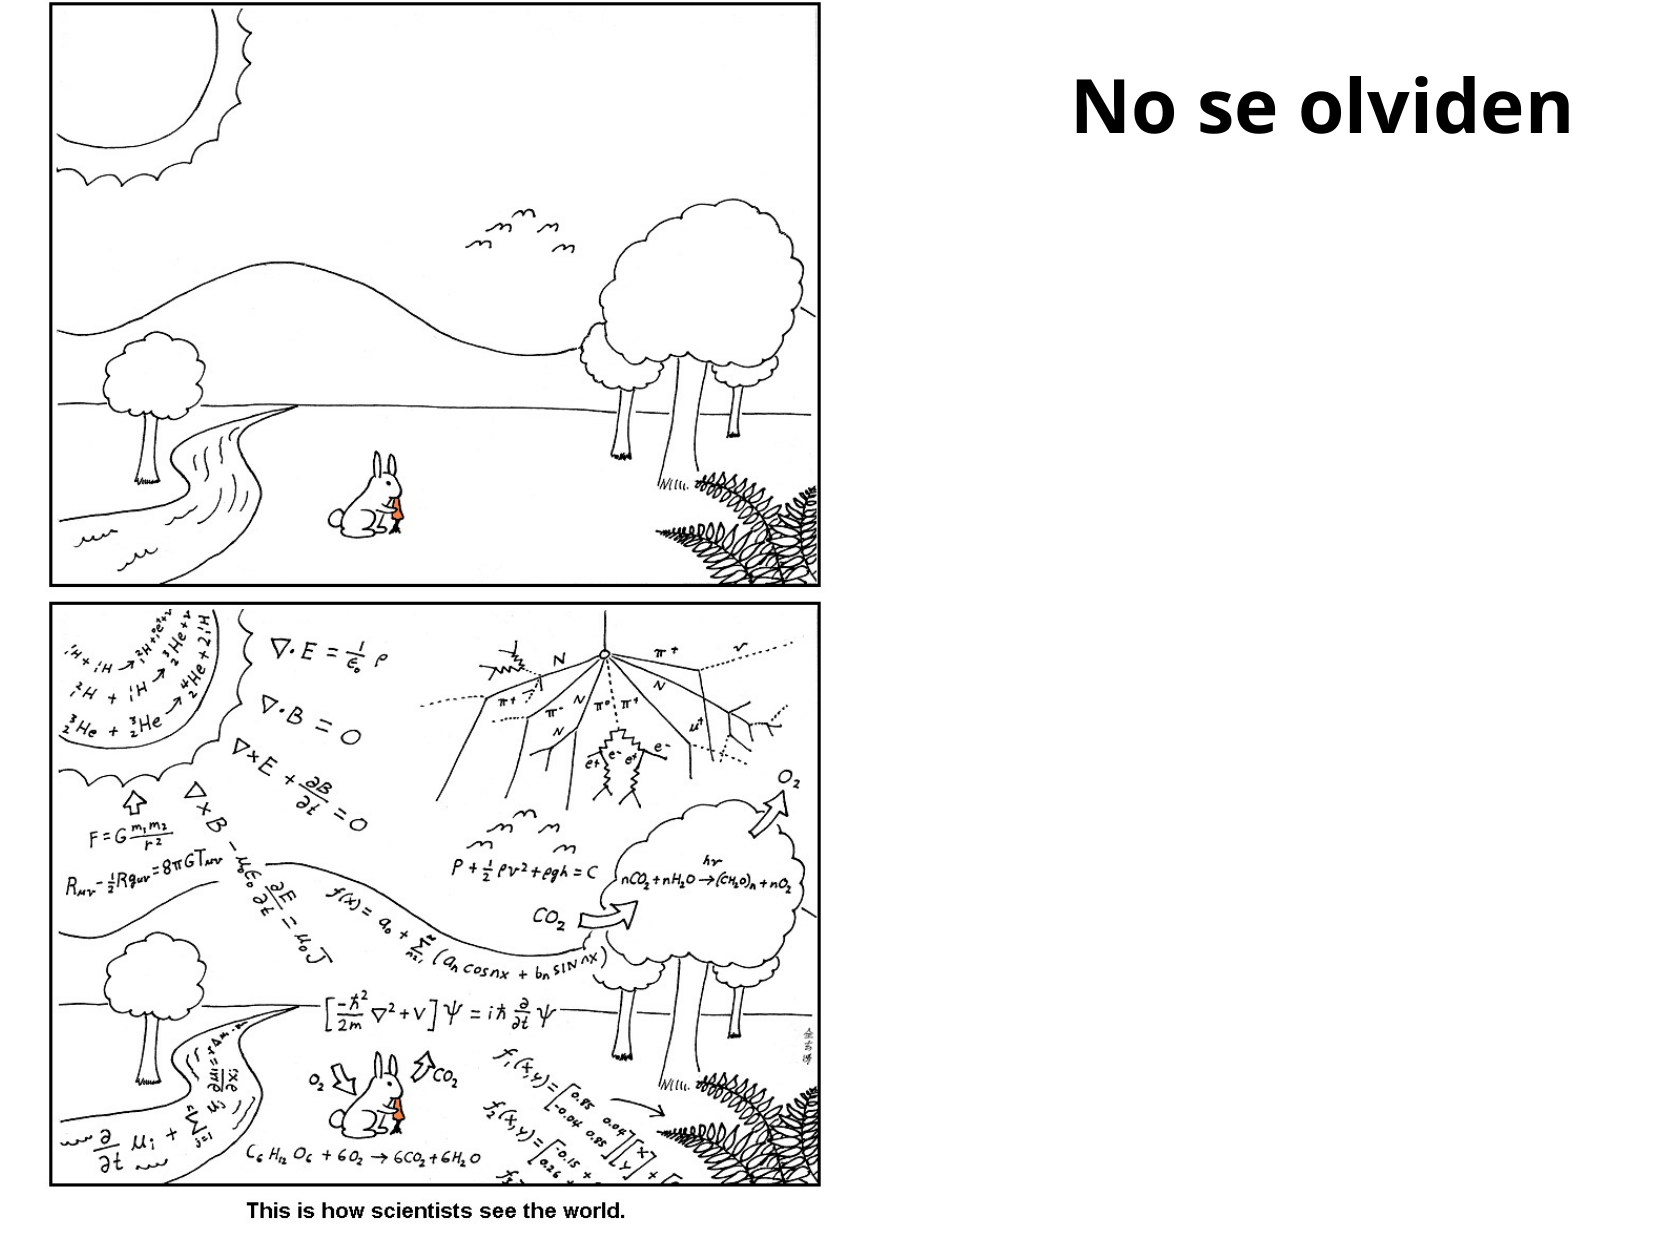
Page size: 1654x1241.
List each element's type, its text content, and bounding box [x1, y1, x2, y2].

title No se olviden [826, 49, 1575, 151]
picture [44, 0, 826, 1238]
